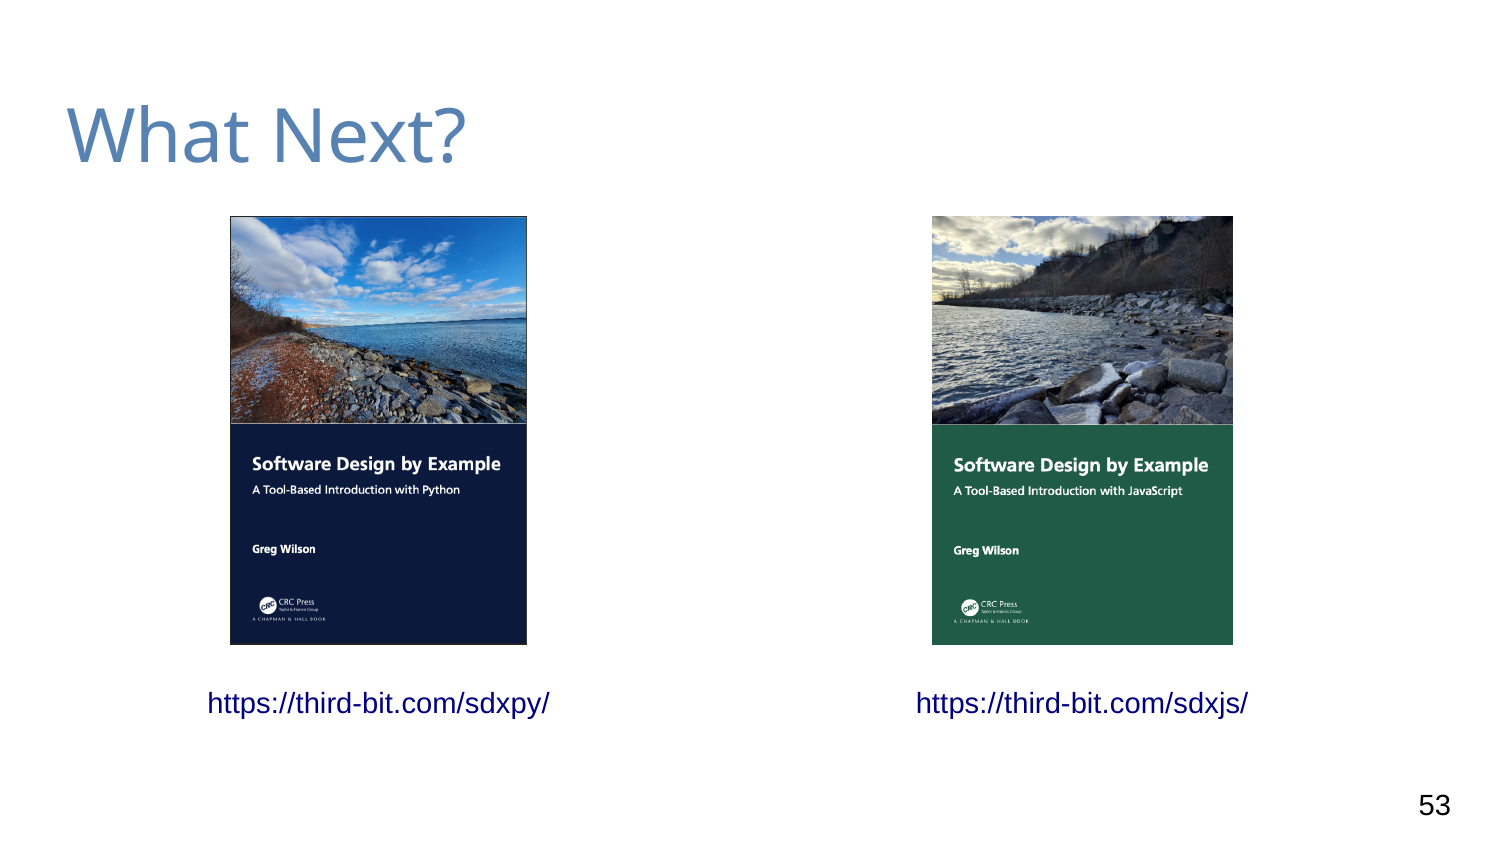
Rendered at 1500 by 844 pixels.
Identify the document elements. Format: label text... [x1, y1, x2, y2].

title What Next? [51, 72, 1449, 167]
text_box https://third-bit.com/sdxpy/ [19, 669, 723, 803]
picture [230, 216, 527, 645]
picture [932, 216, 1233, 645]
text_box https://third-bit.com/sdxjs/ [723, 669, 1442, 803]
